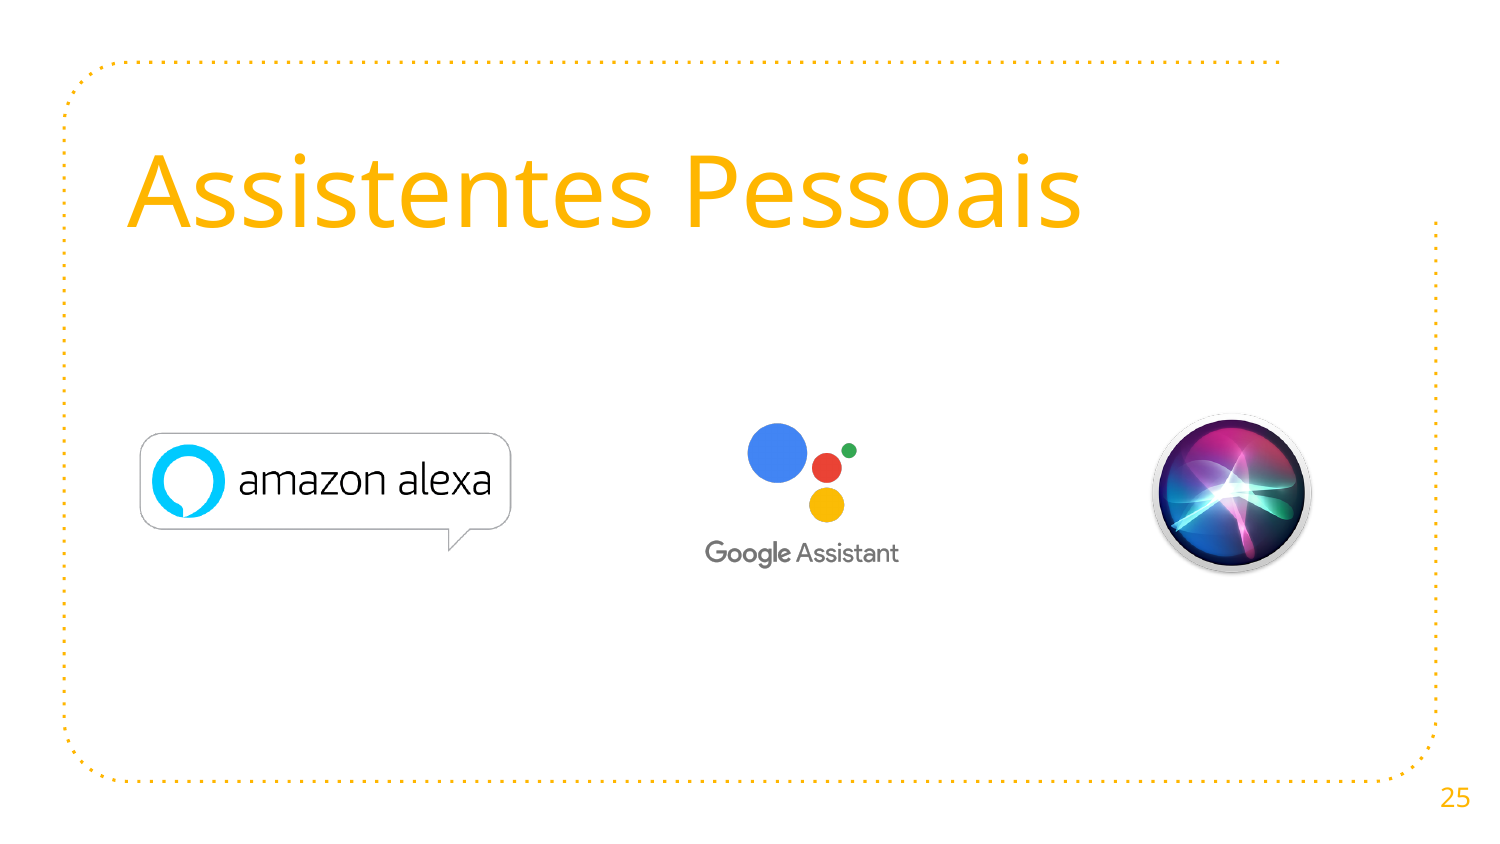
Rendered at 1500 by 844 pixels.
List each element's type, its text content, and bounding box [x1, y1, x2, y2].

picture [137, 429, 513, 555]
picture [1141, 402, 1322, 583]
picture [679, 397, 925, 588]
title Assistentes Pessoais [112, 72, 1273, 263]
slide_number <number> [1411, 753, 1500, 844]
